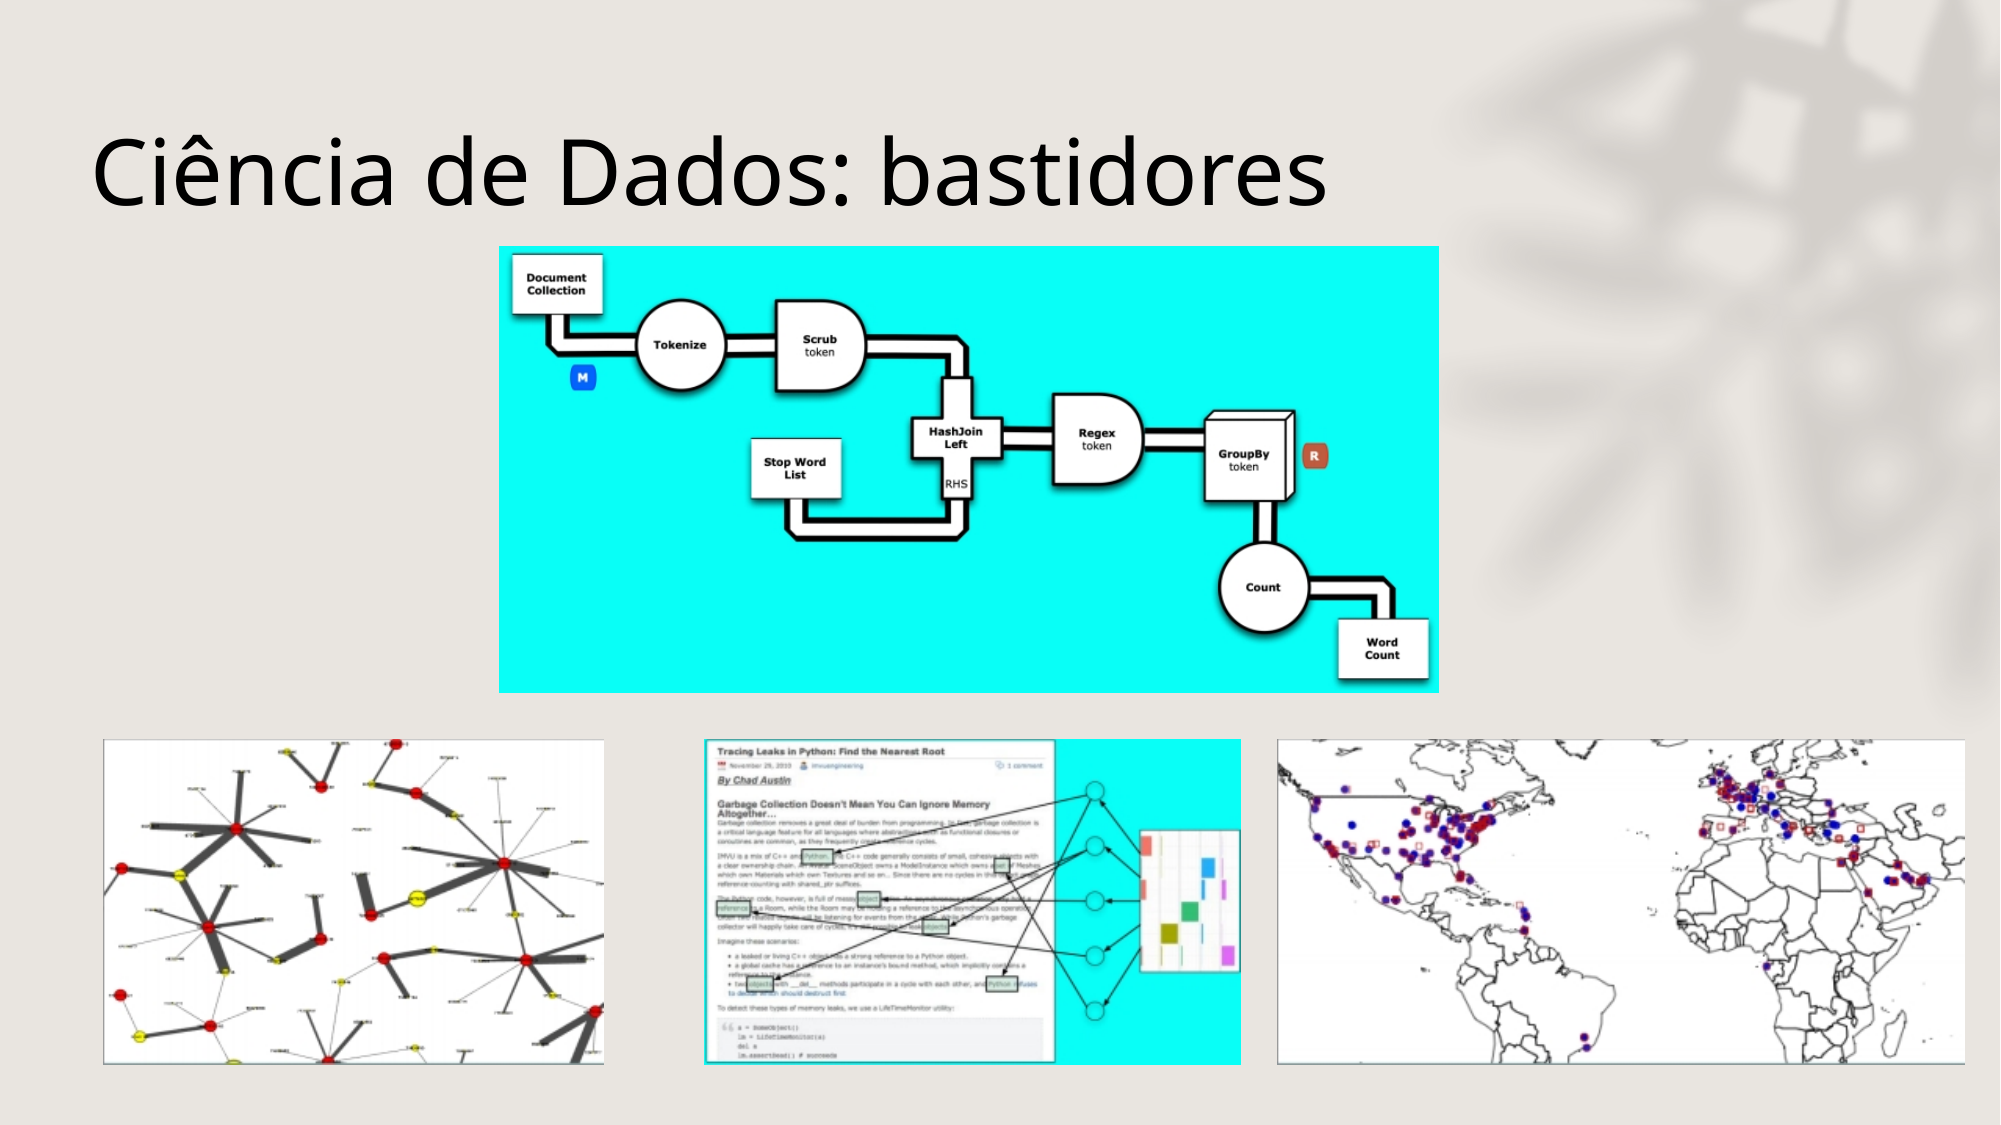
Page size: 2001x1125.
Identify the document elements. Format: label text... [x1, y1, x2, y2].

picture [704, 740, 1241, 1066]
picture [103, 740, 604, 1066]
title Ciência de Dados: bastidores [75, 60, 1863, 278]
picture [1277, 740, 1965, 1066]
picture [499, 246, 1439, 693]
